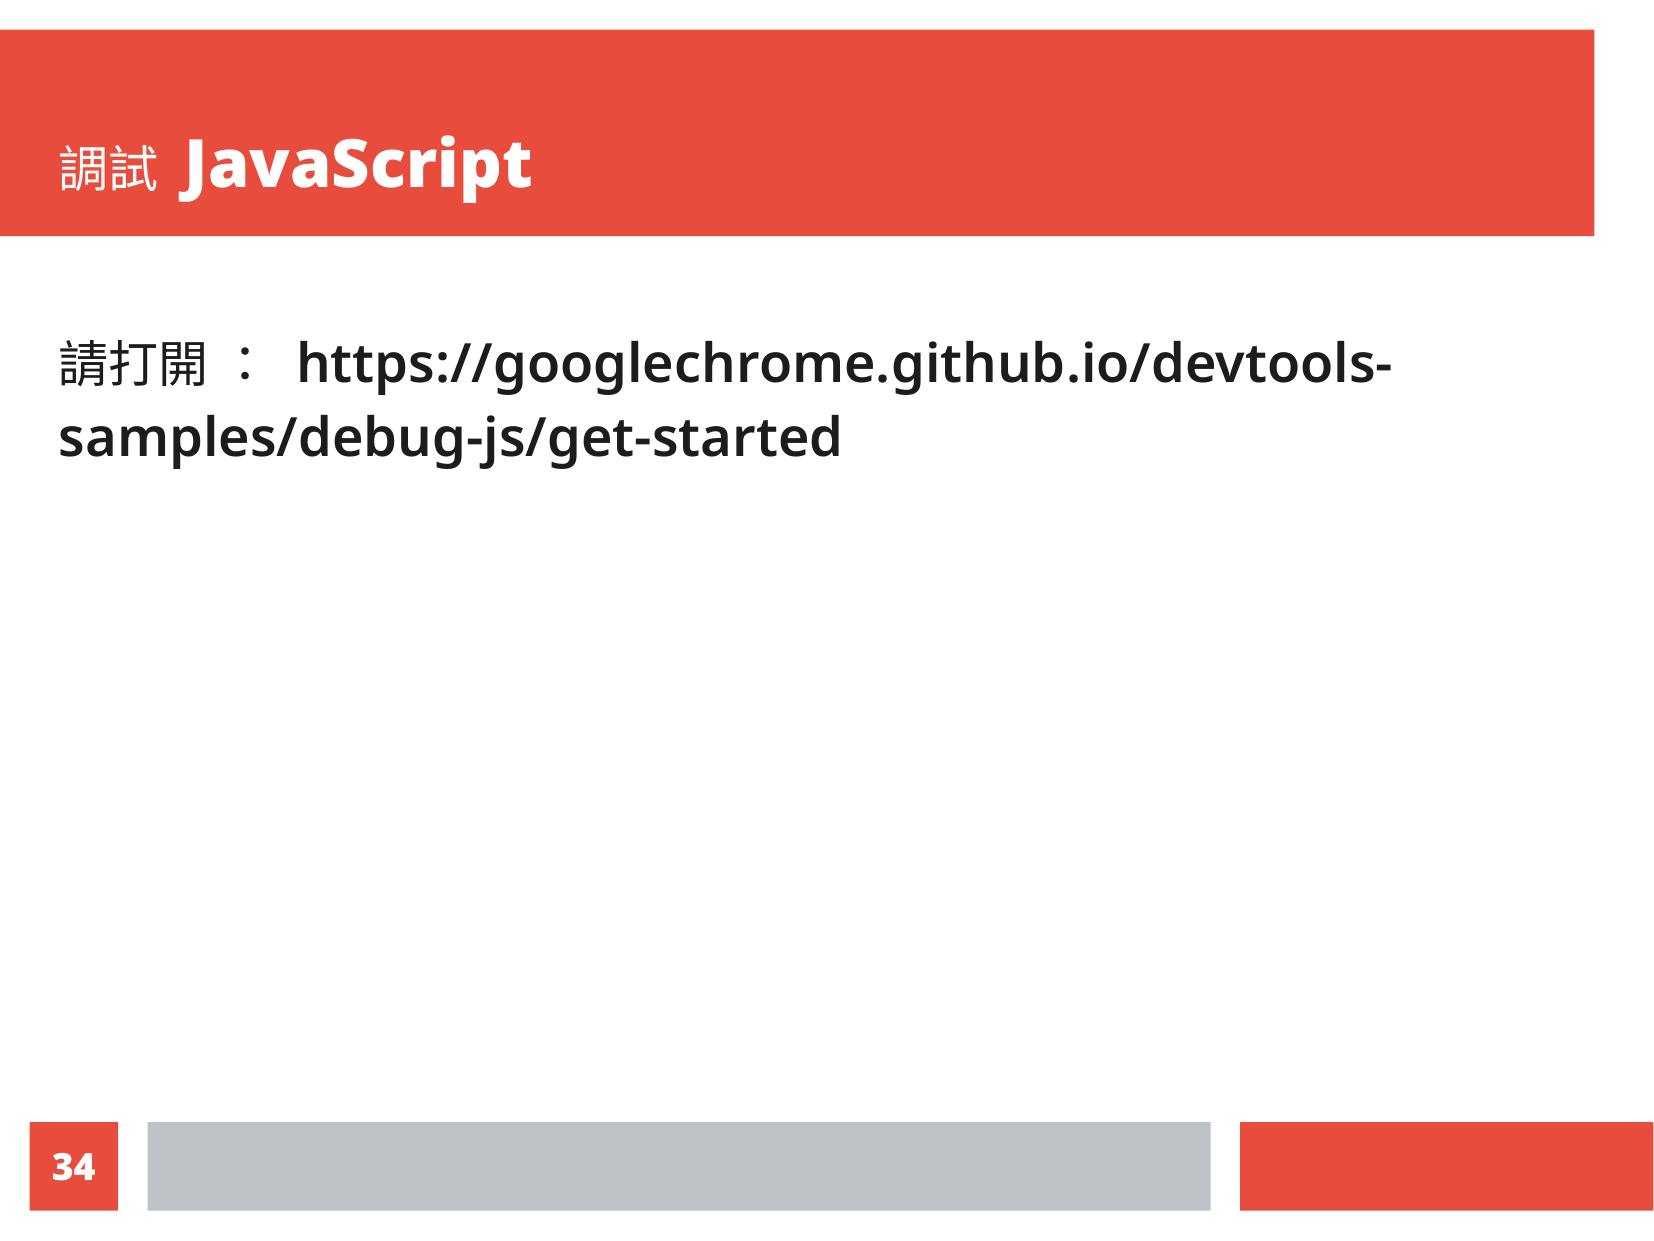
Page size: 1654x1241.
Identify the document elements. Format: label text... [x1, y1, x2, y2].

list 請打開 ： https://googlechrome.github.io/devtools-samples/debug-js/get-started [59, 324, 1565, 1093]
title 調試 JavaScript [59, 59, 1595, 207]
